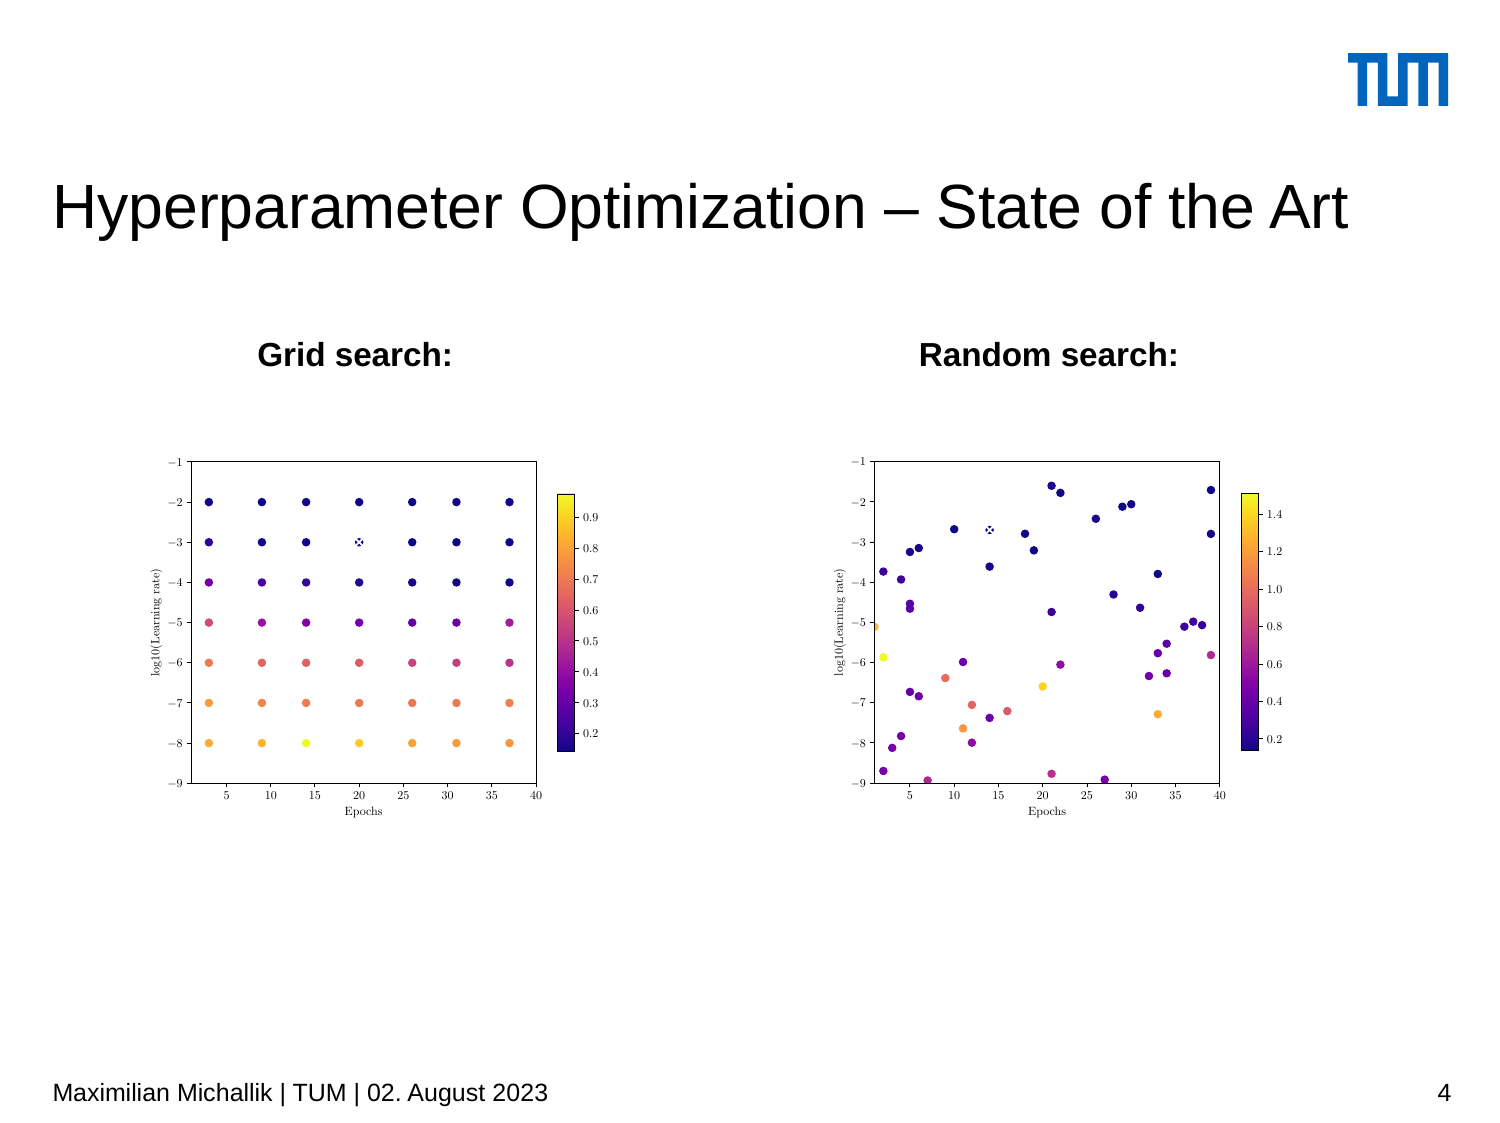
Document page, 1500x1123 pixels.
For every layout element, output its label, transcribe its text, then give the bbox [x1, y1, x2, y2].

title Hyperparameter Optimization – State of the Art [52, 171, 1453, 242]
picture [825, 448, 1292, 827]
list Random search: [761, 330, 1453, 996]
list Grid search: [52, 330, 745, 996]
picture [141, 448, 608, 827]
